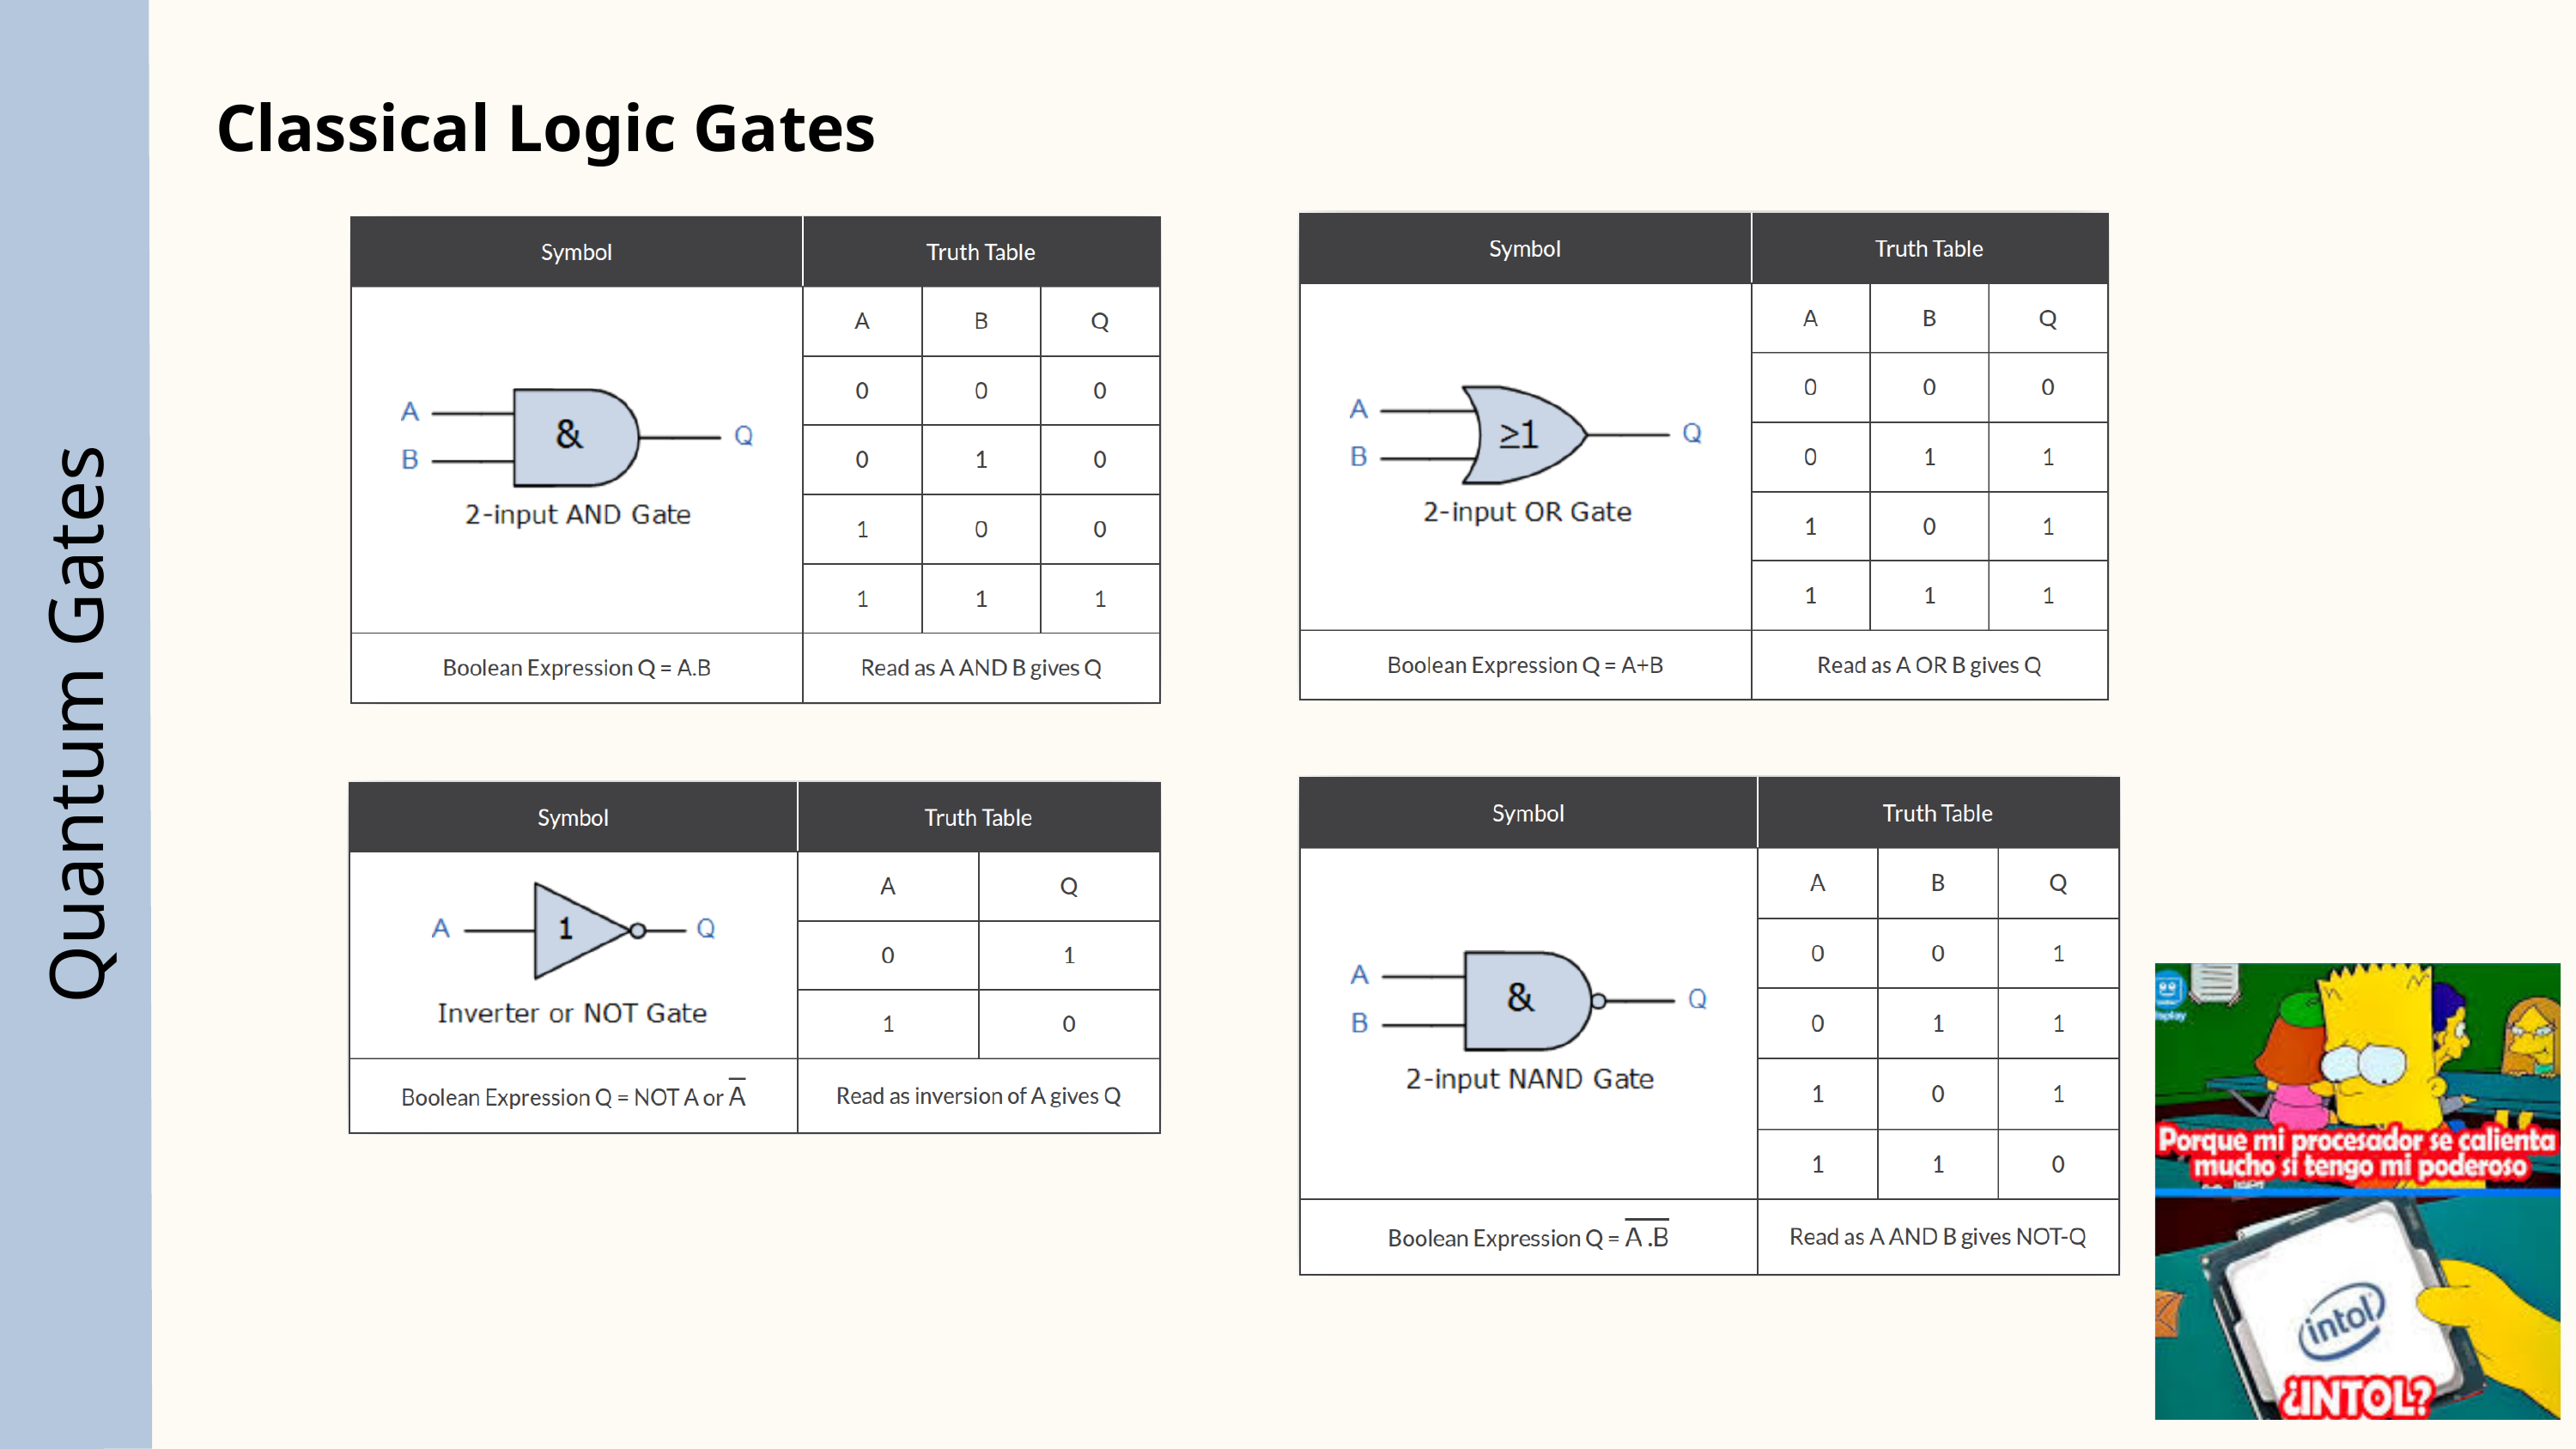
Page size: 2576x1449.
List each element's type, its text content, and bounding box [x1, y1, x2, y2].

picture [1297, 775, 2121, 1276]
picture [347, 780, 1162, 1135]
picture [2154, 963, 2561, 1420]
picture [349, 215, 1162, 705]
picture [1297, 210, 2110, 701]
title Quantum Gates [0, 0, 153, 1449]
text_box Classical Logic Gates [203, 76, 1194, 177]
